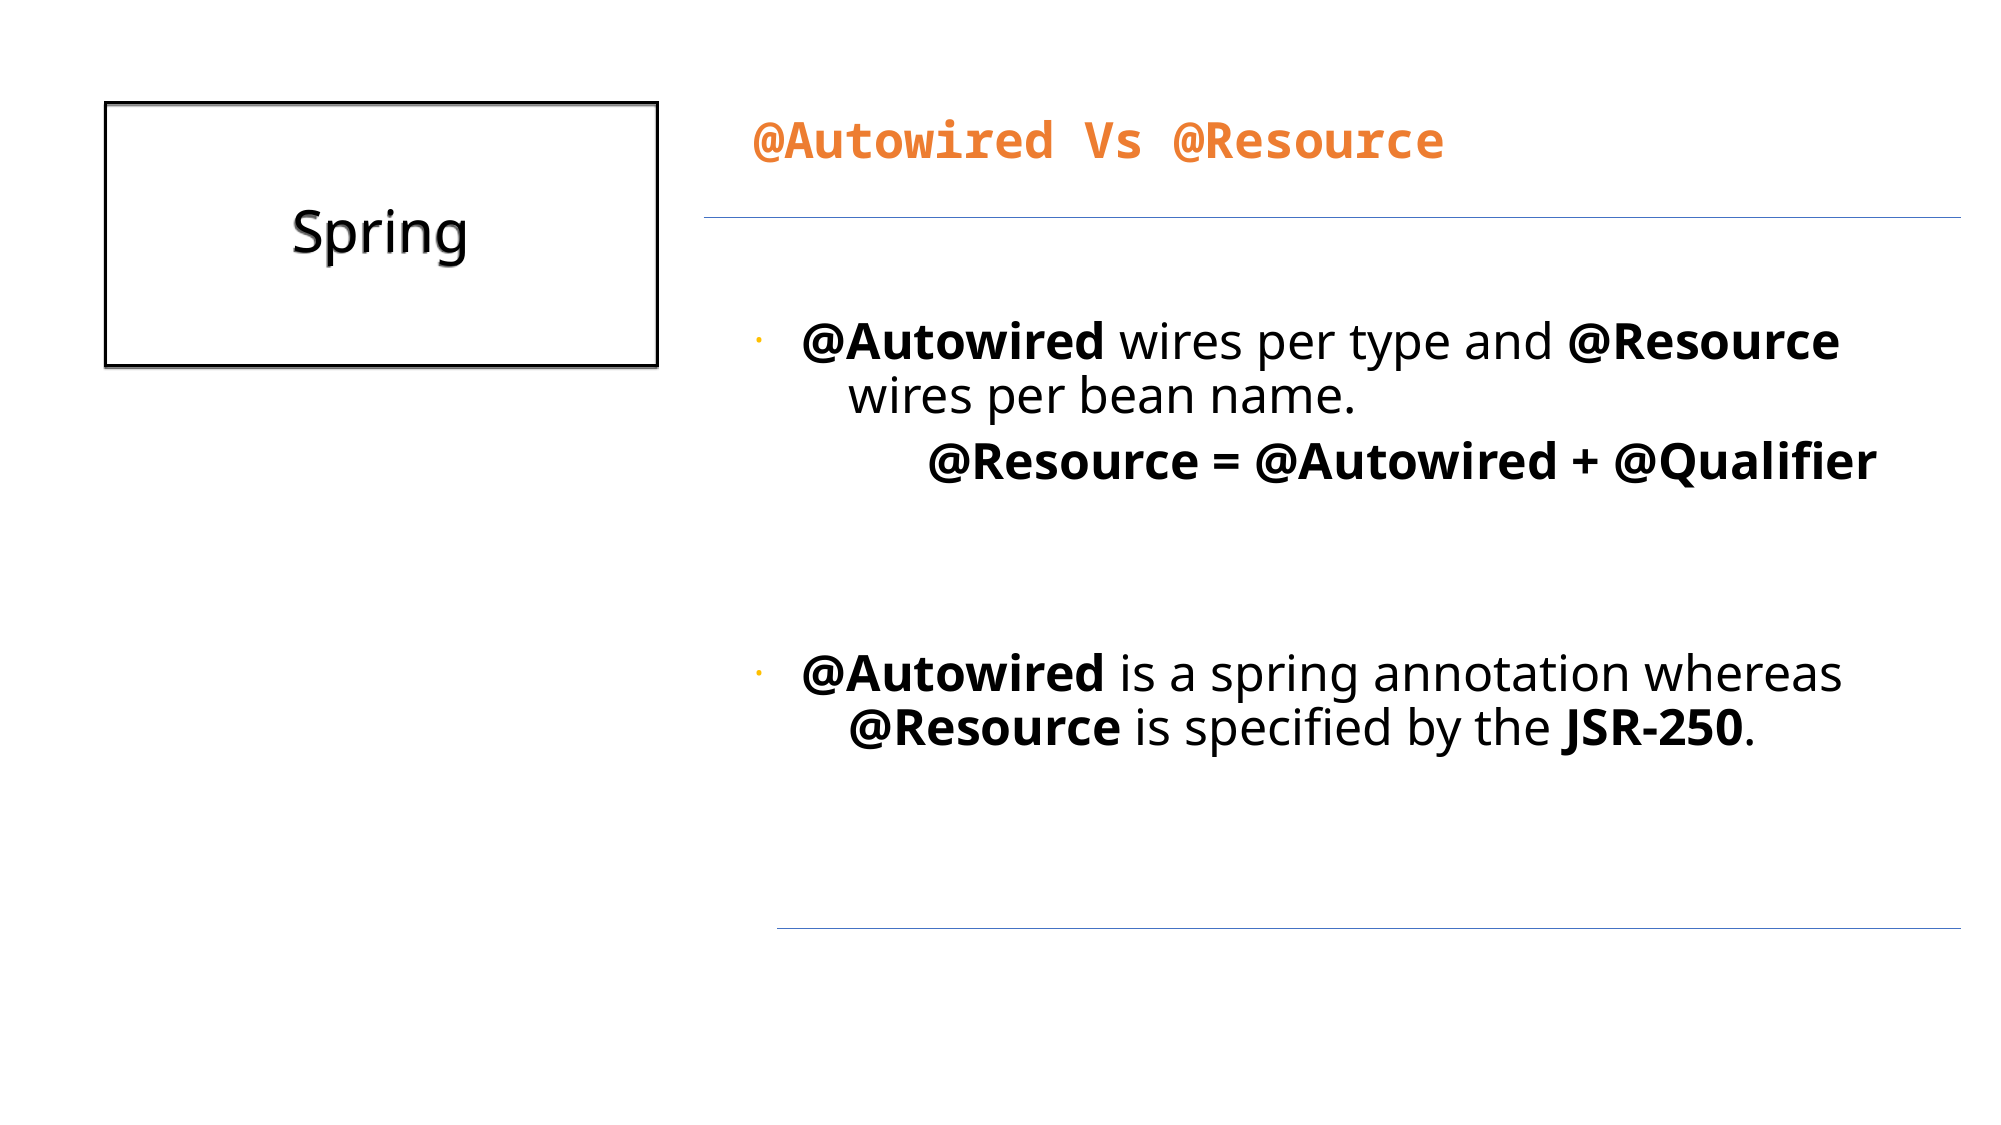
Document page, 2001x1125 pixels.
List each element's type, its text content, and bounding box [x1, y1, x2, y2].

text_box @Autowired Vs @Resource [739, 107, 1740, 178]
text_box @Autowired wires per type and @Resource wires per bean name. @Resource = @Autowired + @Qualifier @Autowired is a spring annotation whereas @Resource is specified by the JSR-250. [739, 308, 1924, 771]
title Spring [105, 102, 658, 366]
